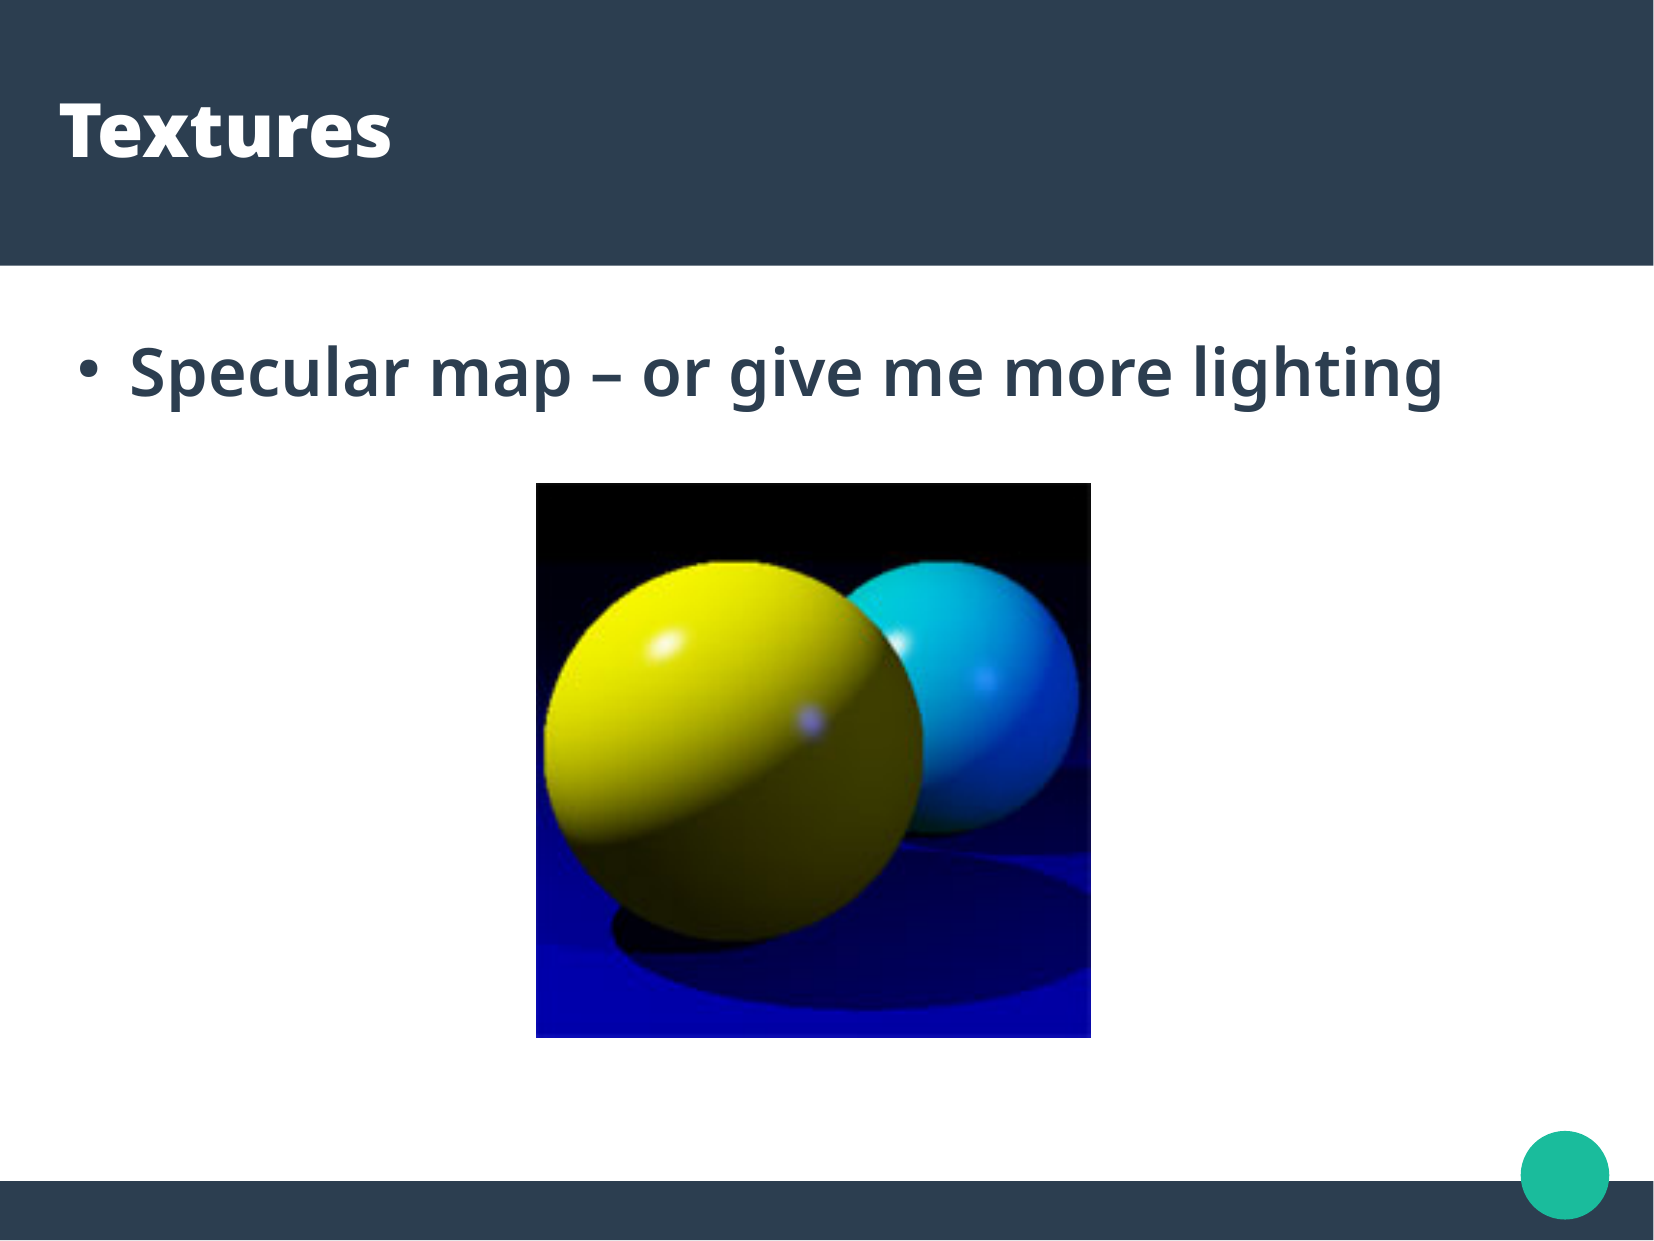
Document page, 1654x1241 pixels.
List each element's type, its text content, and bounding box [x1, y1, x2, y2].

picture [536, 483, 1091, 1038]
title Textures [59, 49, 1595, 207]
list Specular map – or give me more lighting [59, 324, 1595, 1152]
